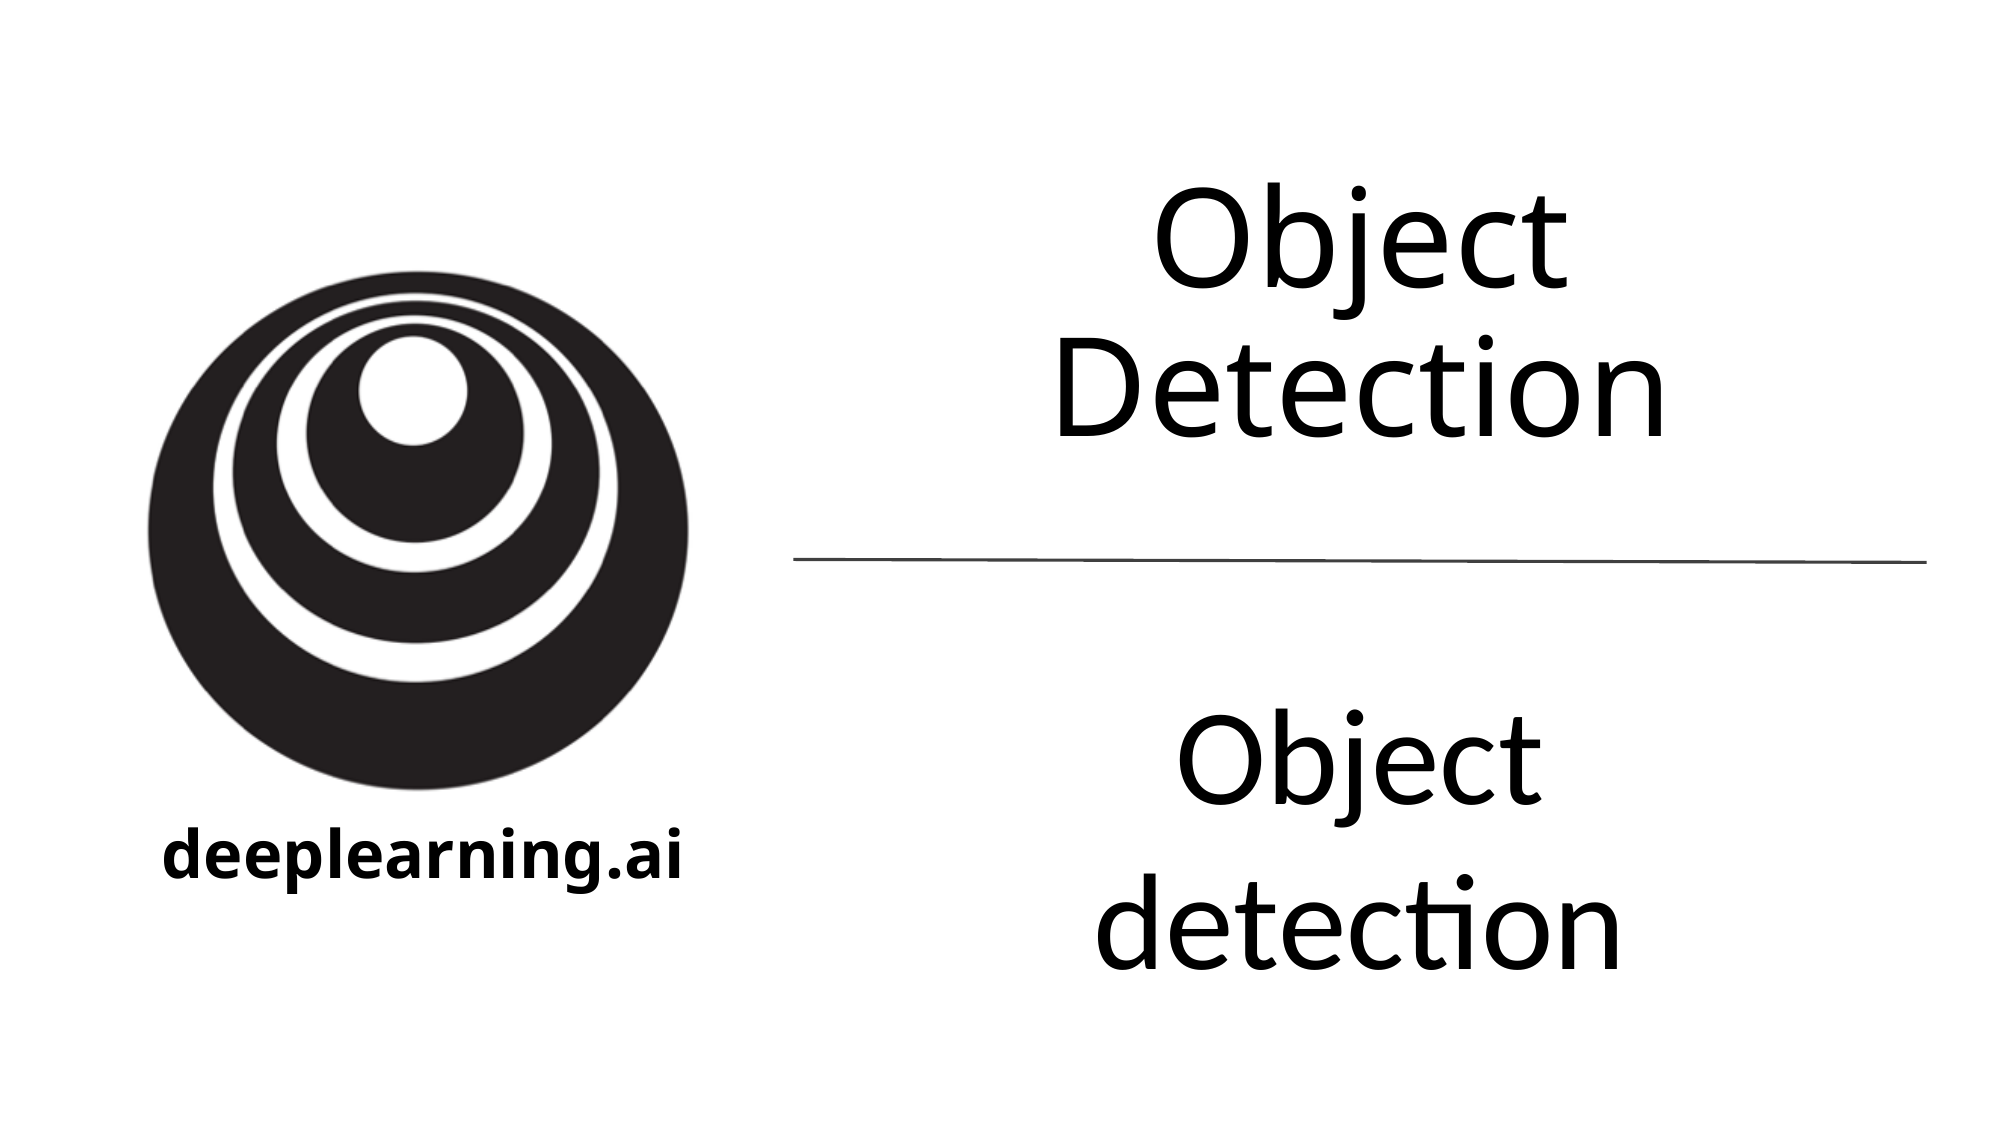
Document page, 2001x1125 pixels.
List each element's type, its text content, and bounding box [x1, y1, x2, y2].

title Object Detection [848, 161, 1872, 462]
text_box deeplearning.ai [56, 768, 790, 901]
text_box [179, 194, 669, 702]
picture [108, 234, 739, 768]
text_box Object detection [899, 660, 1821, 1009]
